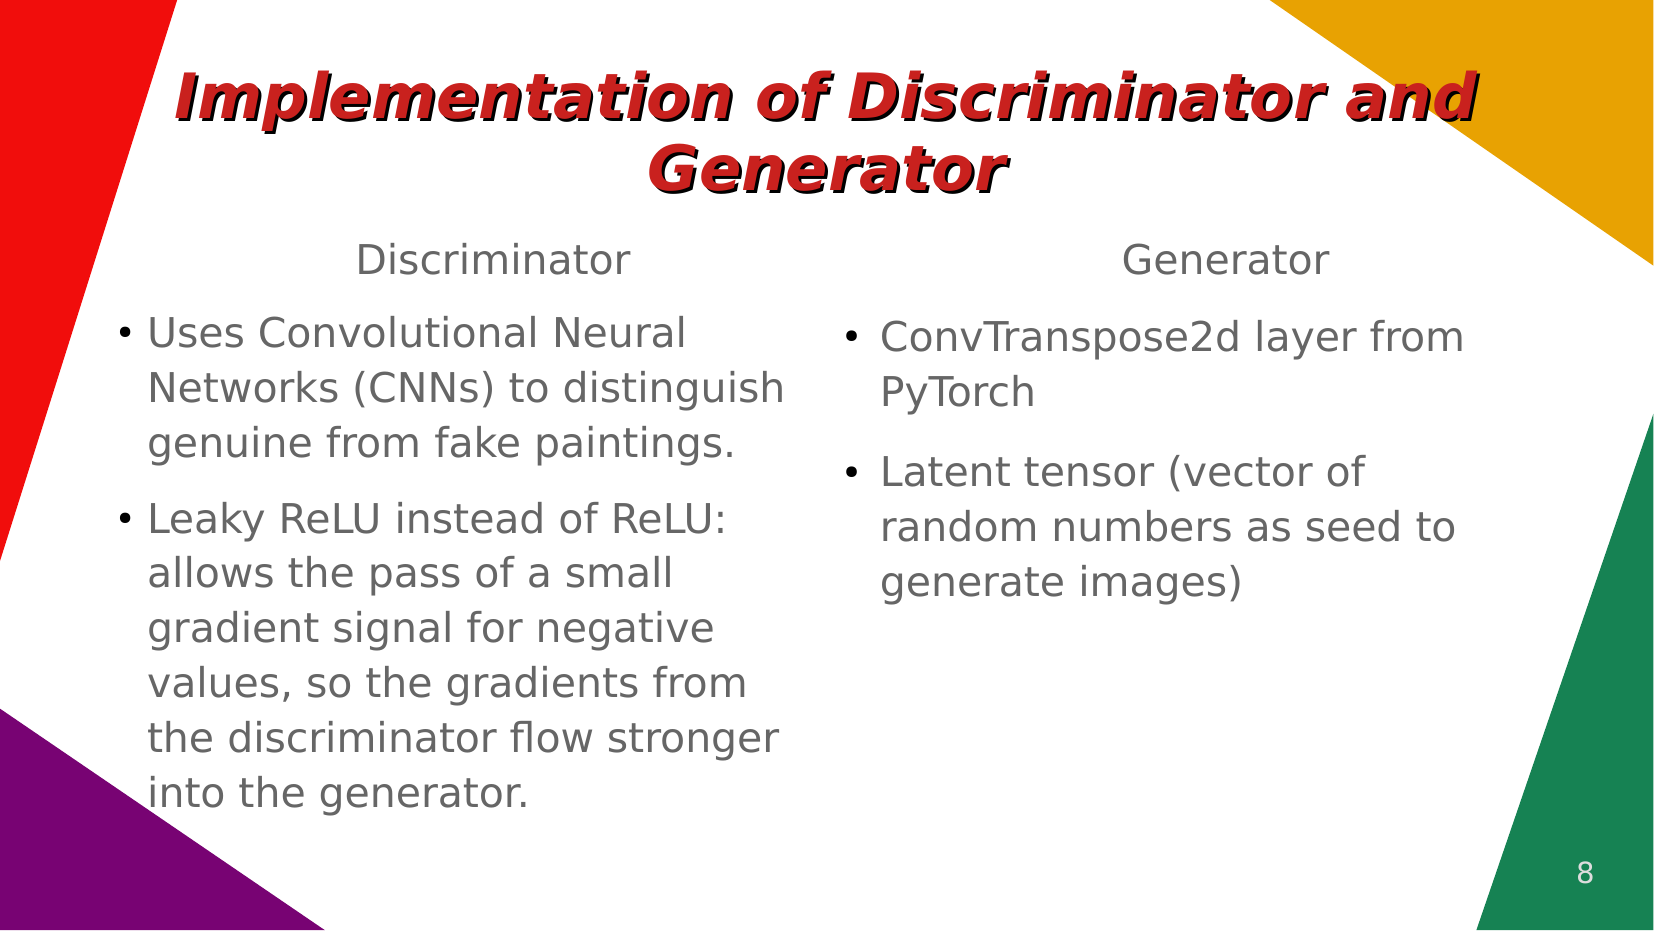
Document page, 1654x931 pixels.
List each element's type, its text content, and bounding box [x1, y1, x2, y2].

title Implementation of Discriminator and Generator [118, 59, 1536, 207]
list Generator ConvTranspose2d layer from PyTorch Latent tensor (vector of random numbers as seed to generate images) [844, 236, 1536, 827]
list Discriminator Uses Convolutional Neural Networks (CNNs) to distinguish genuine from fake paintings. Leaky ReLU instead of ReLU: allows the pass of a small gradient signal for negative values, so the gradients from the discriminator flow stronger into the generator. [118, 236, 810, 827]
